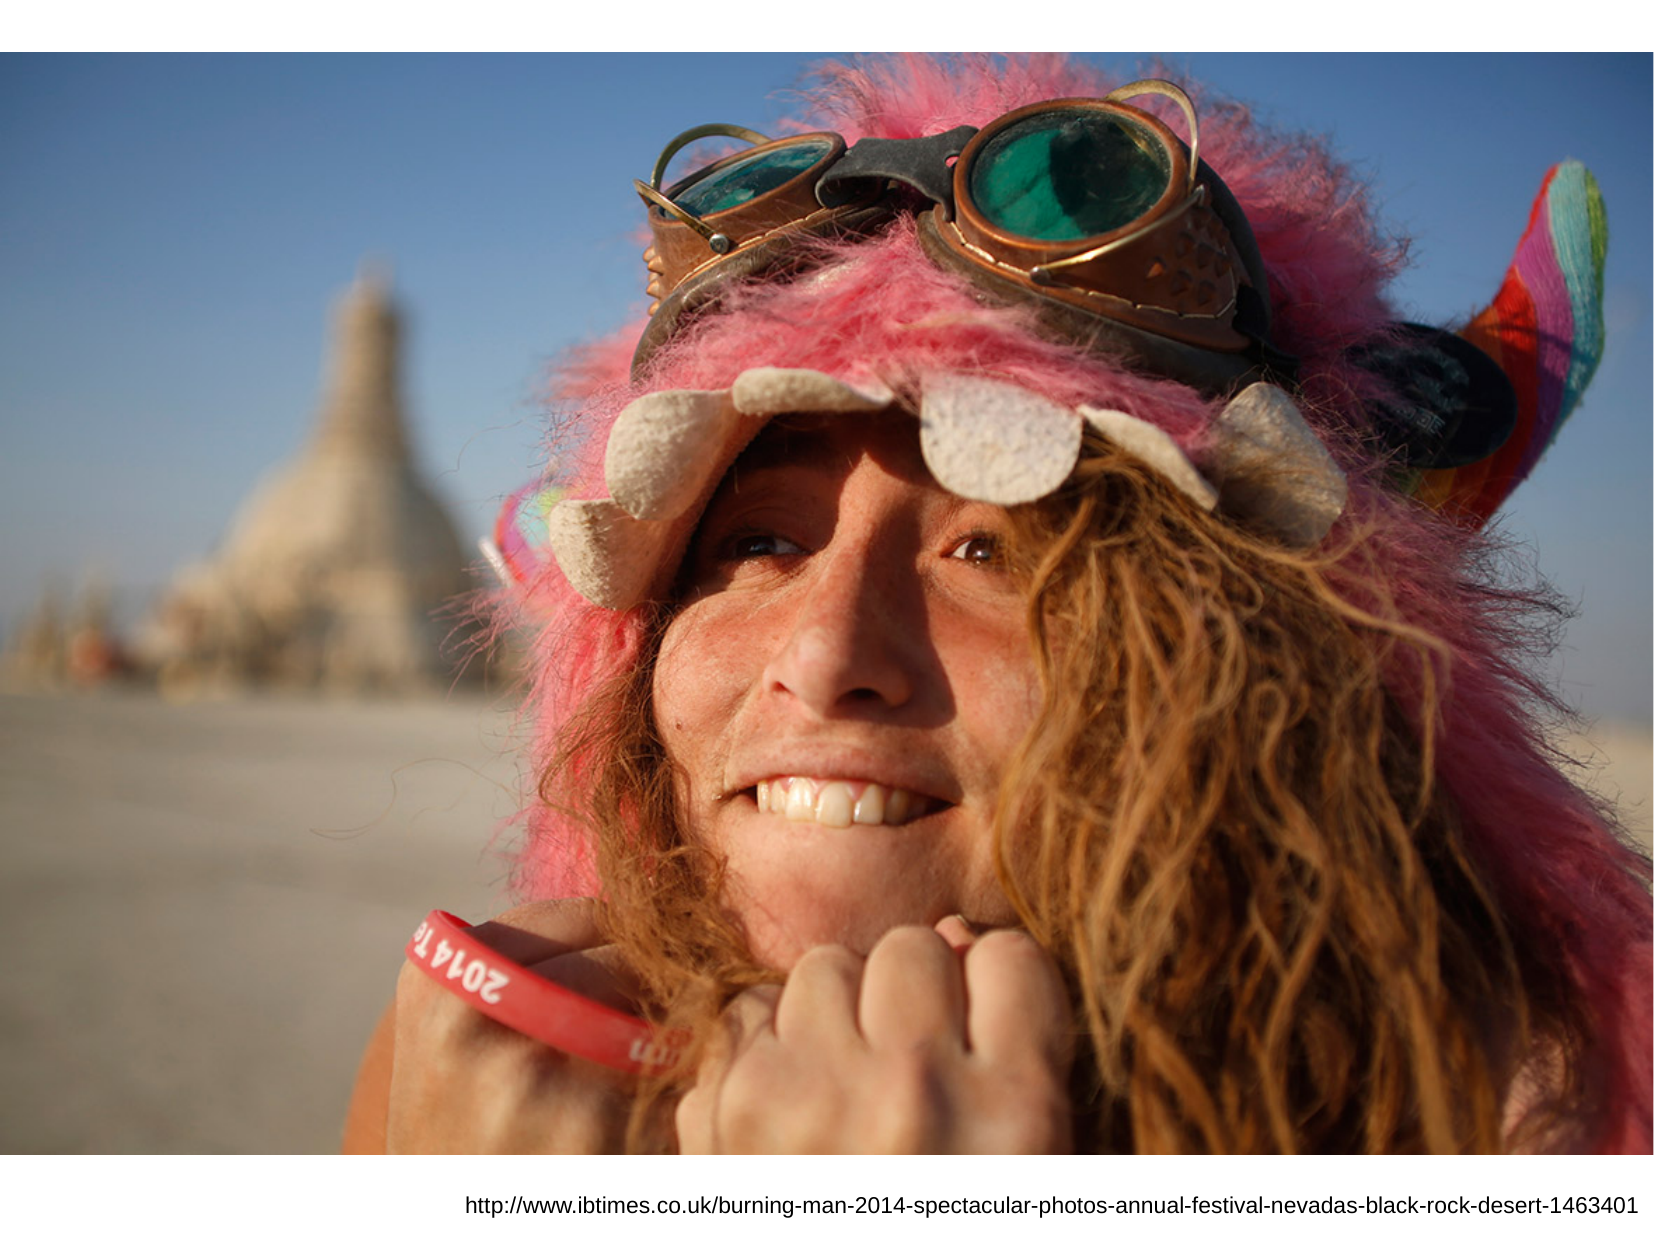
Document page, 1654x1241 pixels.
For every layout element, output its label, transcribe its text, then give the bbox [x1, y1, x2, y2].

picture [0, 52, 1654, 1156]
text_box http://www.ibtimes.co.uk/burning-man-2014-spectacular-photos-annual-festival-nevadas-black-rock-desert-1463401 [450, 1185, 1654, 1241]
